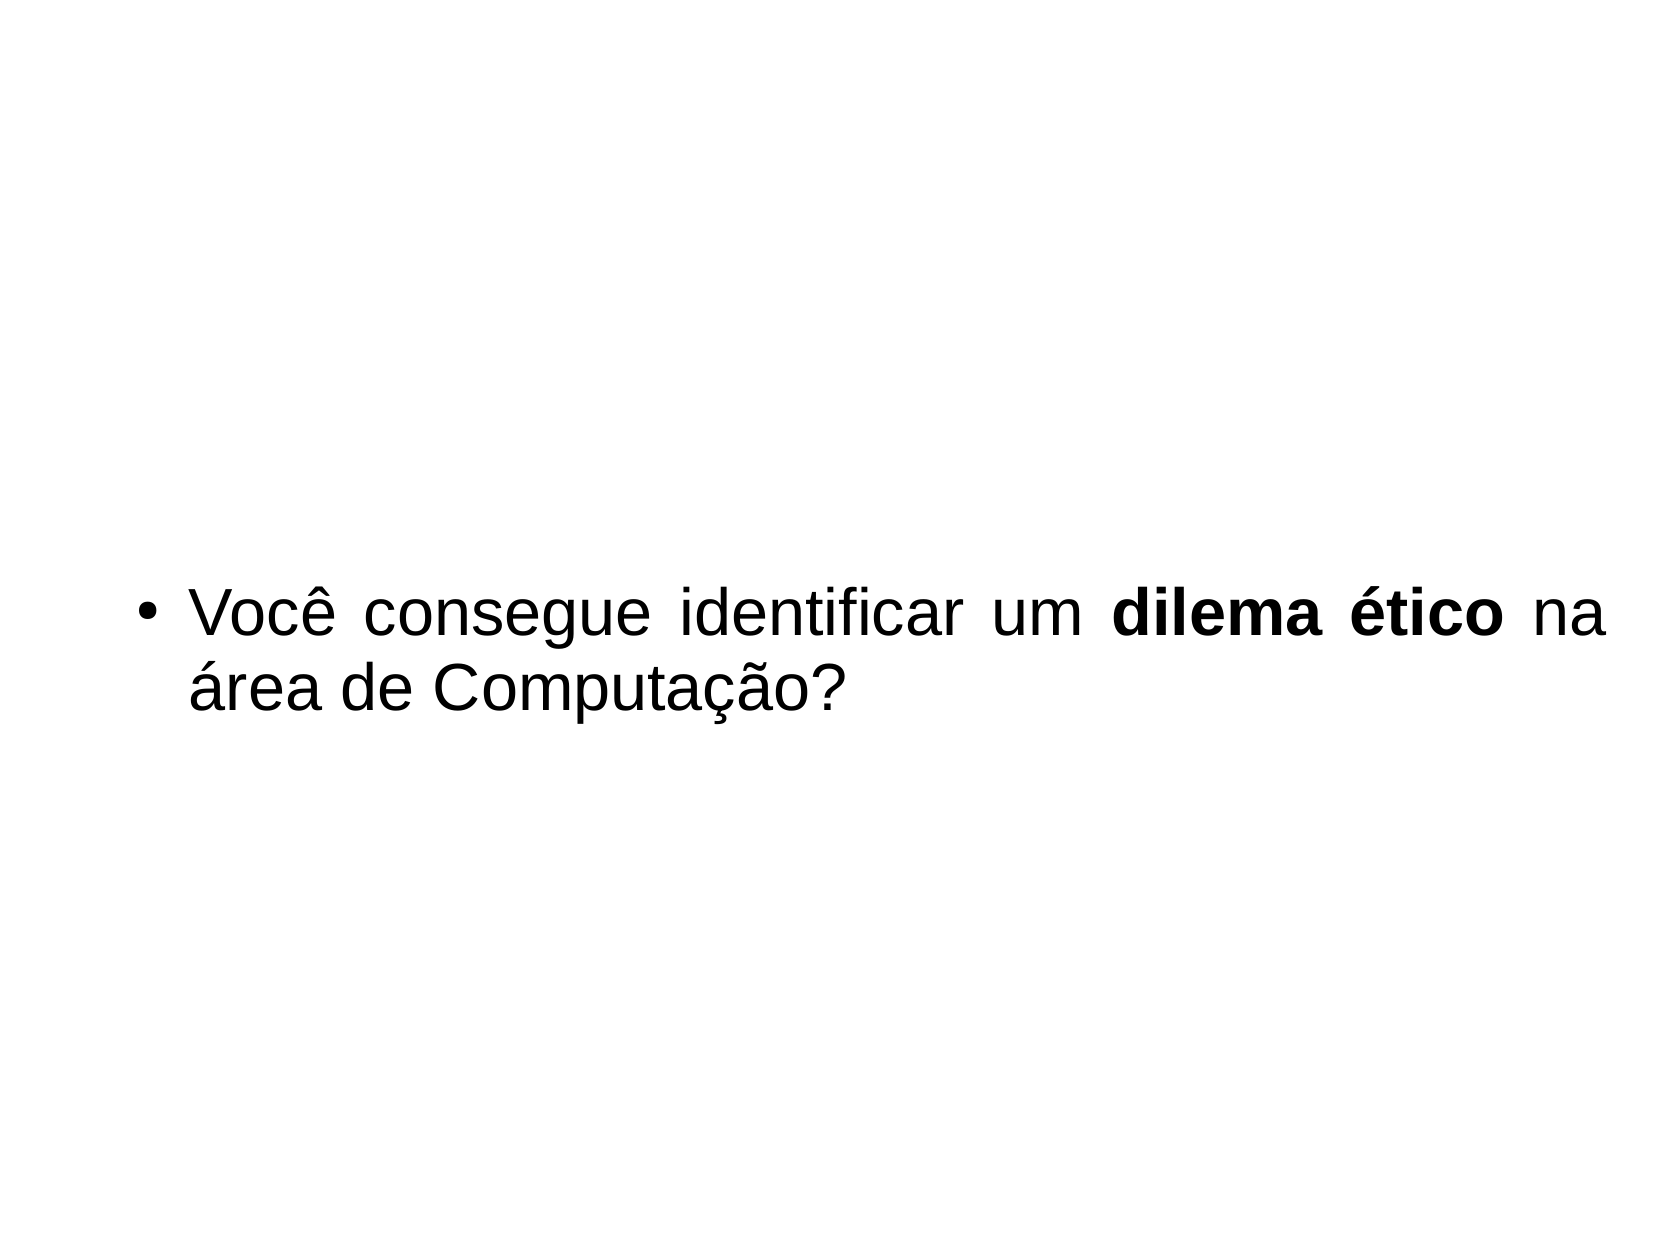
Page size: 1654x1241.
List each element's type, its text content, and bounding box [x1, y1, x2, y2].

list Você consegue identificar um dilema ético na área de Computação? [118, 366, 1607, 1128]
